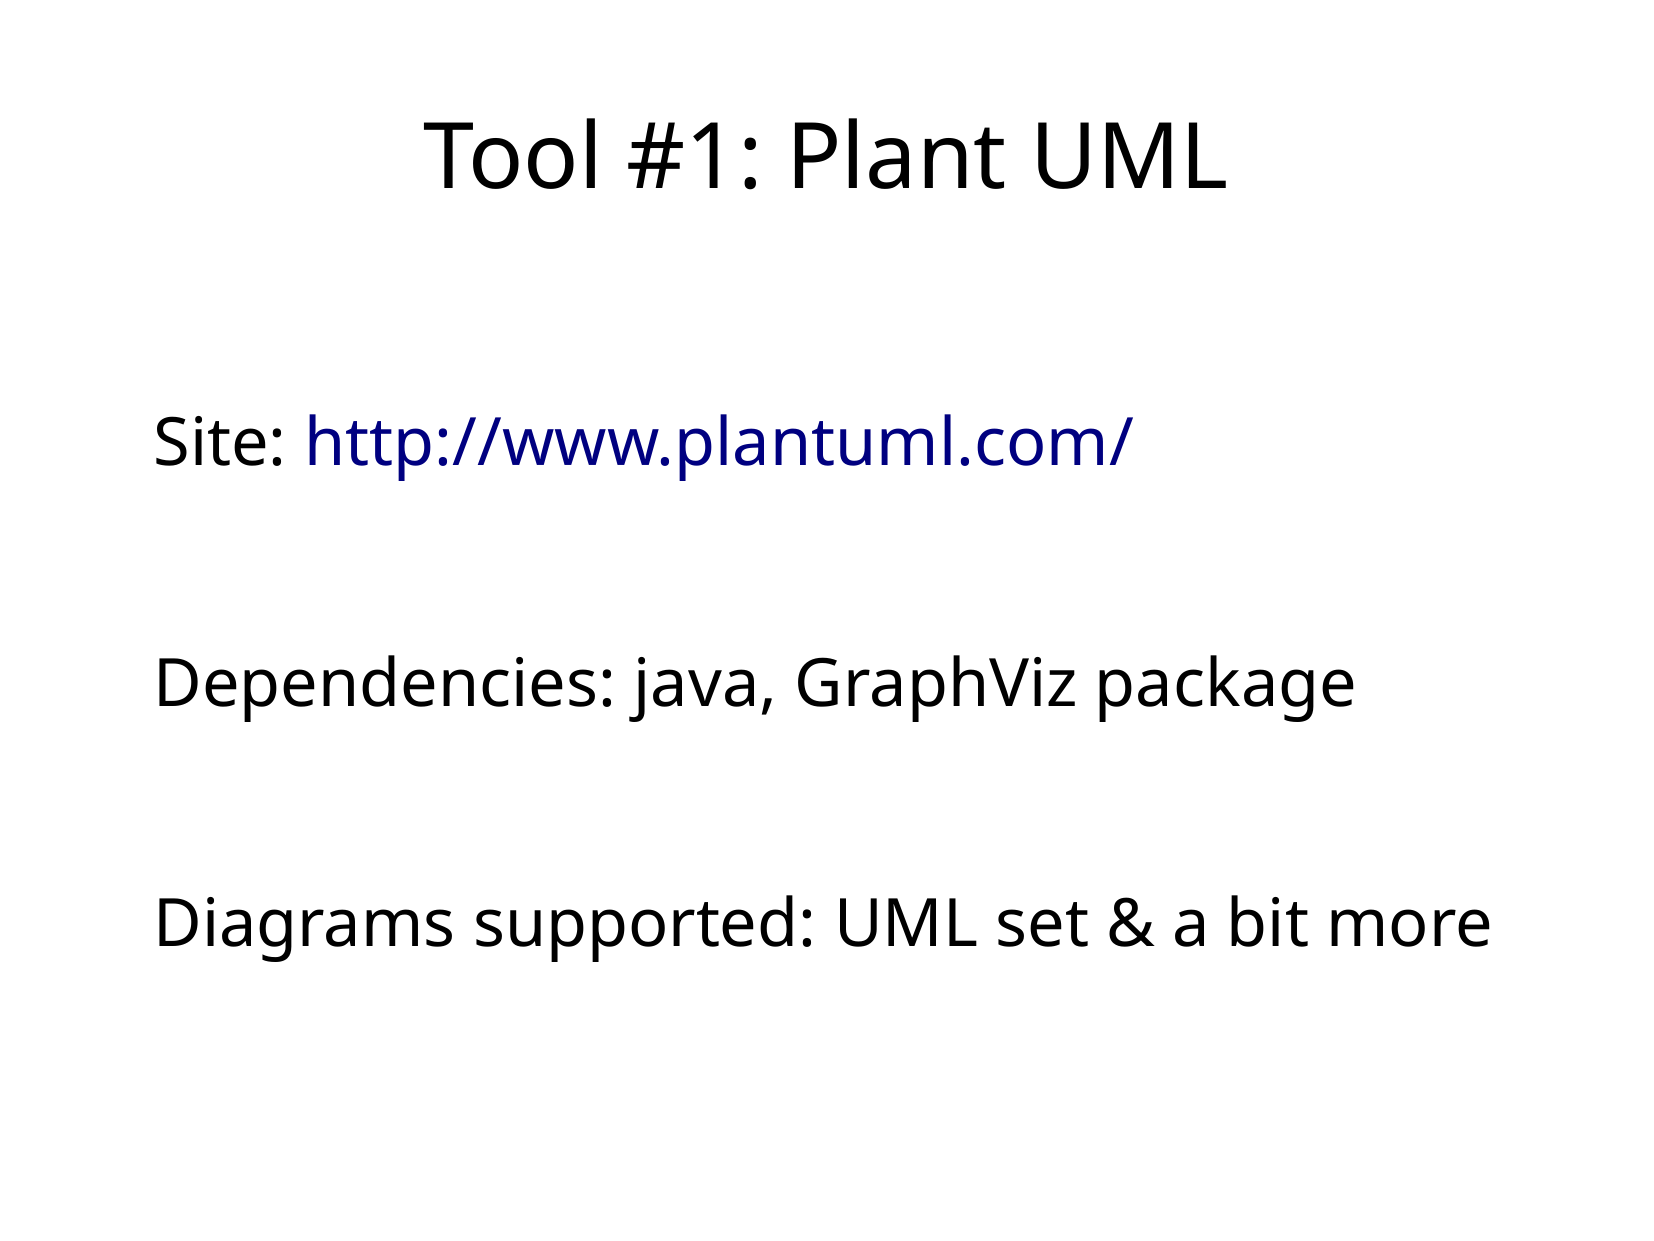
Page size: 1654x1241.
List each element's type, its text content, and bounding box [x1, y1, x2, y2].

list Site: http://www.plantuml.com/ Dependencies: java, GraphViz package Diagrams supported: UML set & a bit more [82, 290, 1571, 1010]
title Tool #1: Plant UML [82, 49, 1571, 257]
